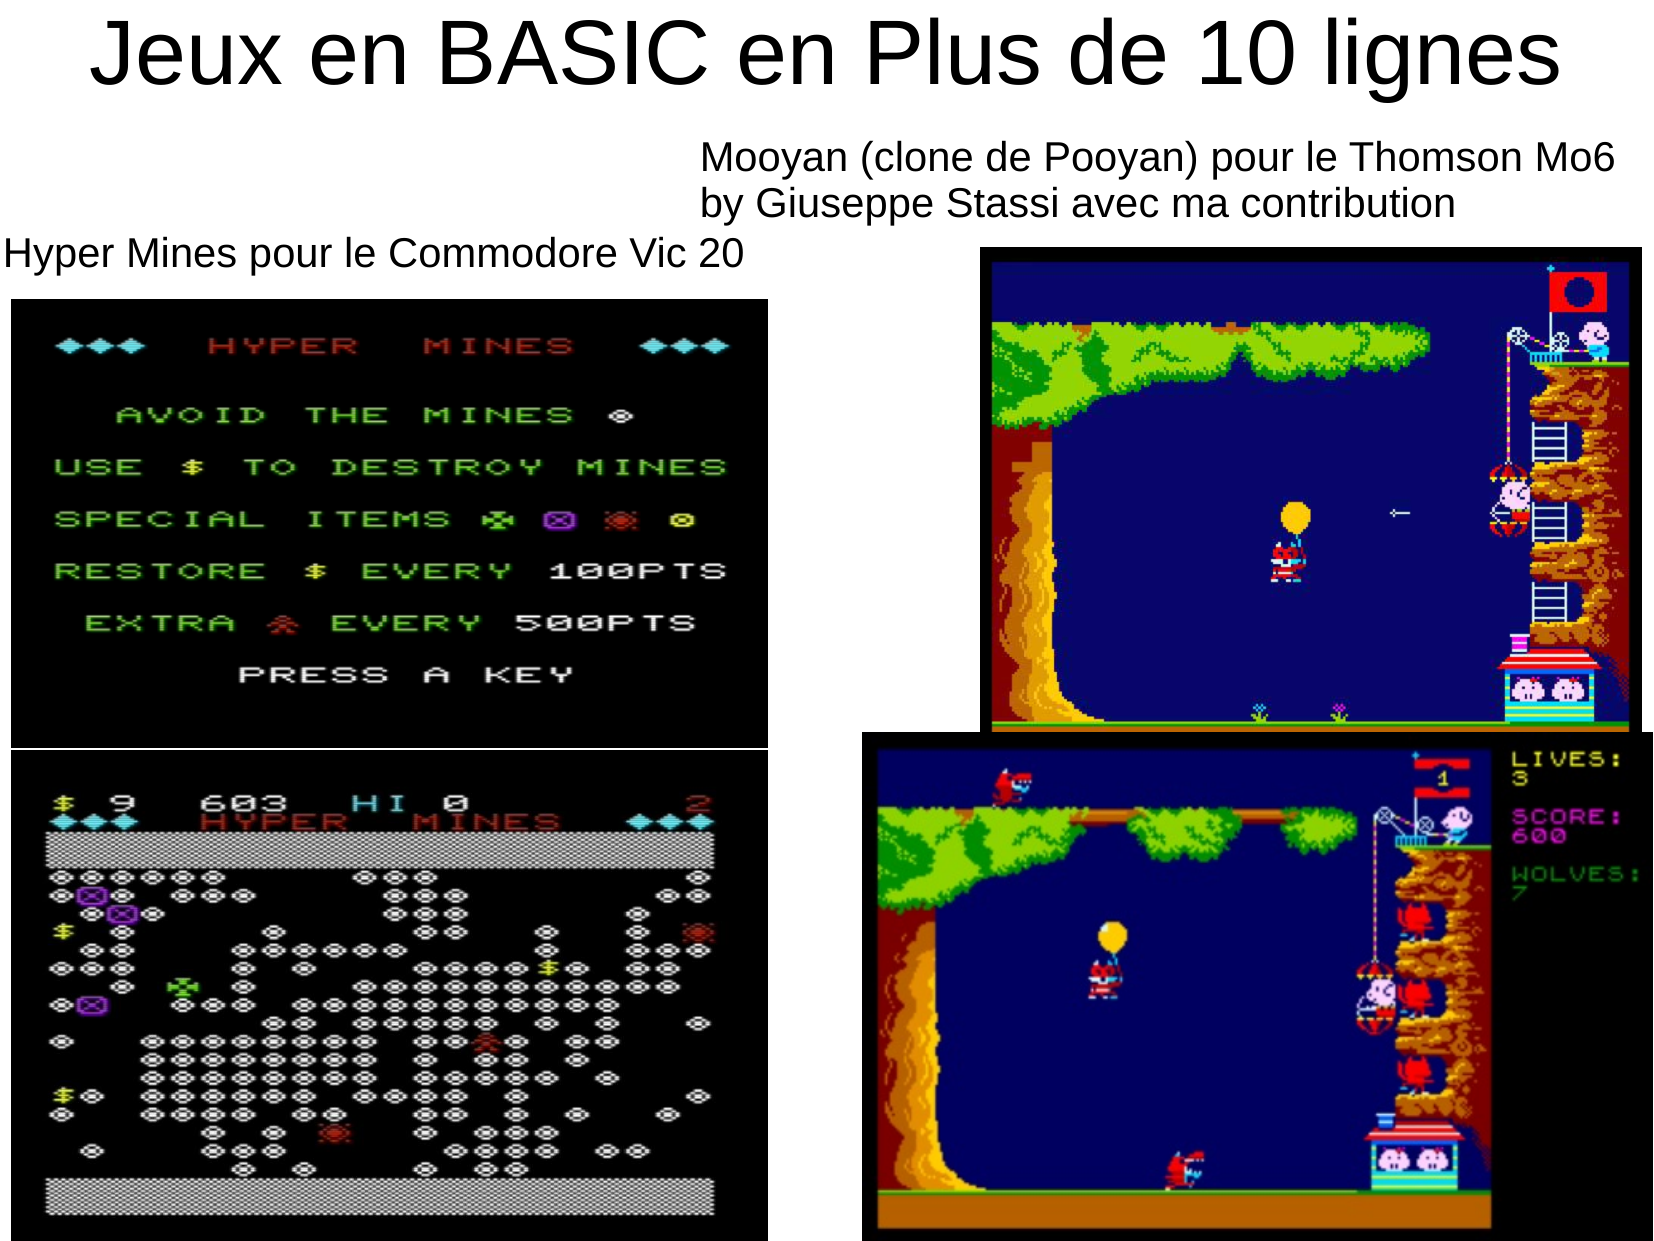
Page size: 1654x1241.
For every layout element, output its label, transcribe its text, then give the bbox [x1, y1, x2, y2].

picture [11, 750, 768, 1241]
text_box Hyper Mines pour le Commodore Vic 20 [0, 222, 761, 294]
picture [862, 281, 1653, 1241]
picture [11, 299, 768, 748]
title Jeux en BASIC en Plus de 10 lignes [82, 0, 1571, 157]
text_box Mooyan (clone de Pooyan) pour le Thomson Mo6 by Giuseppe Stassi avec ma contribution [685, 126, 1650, 281]
